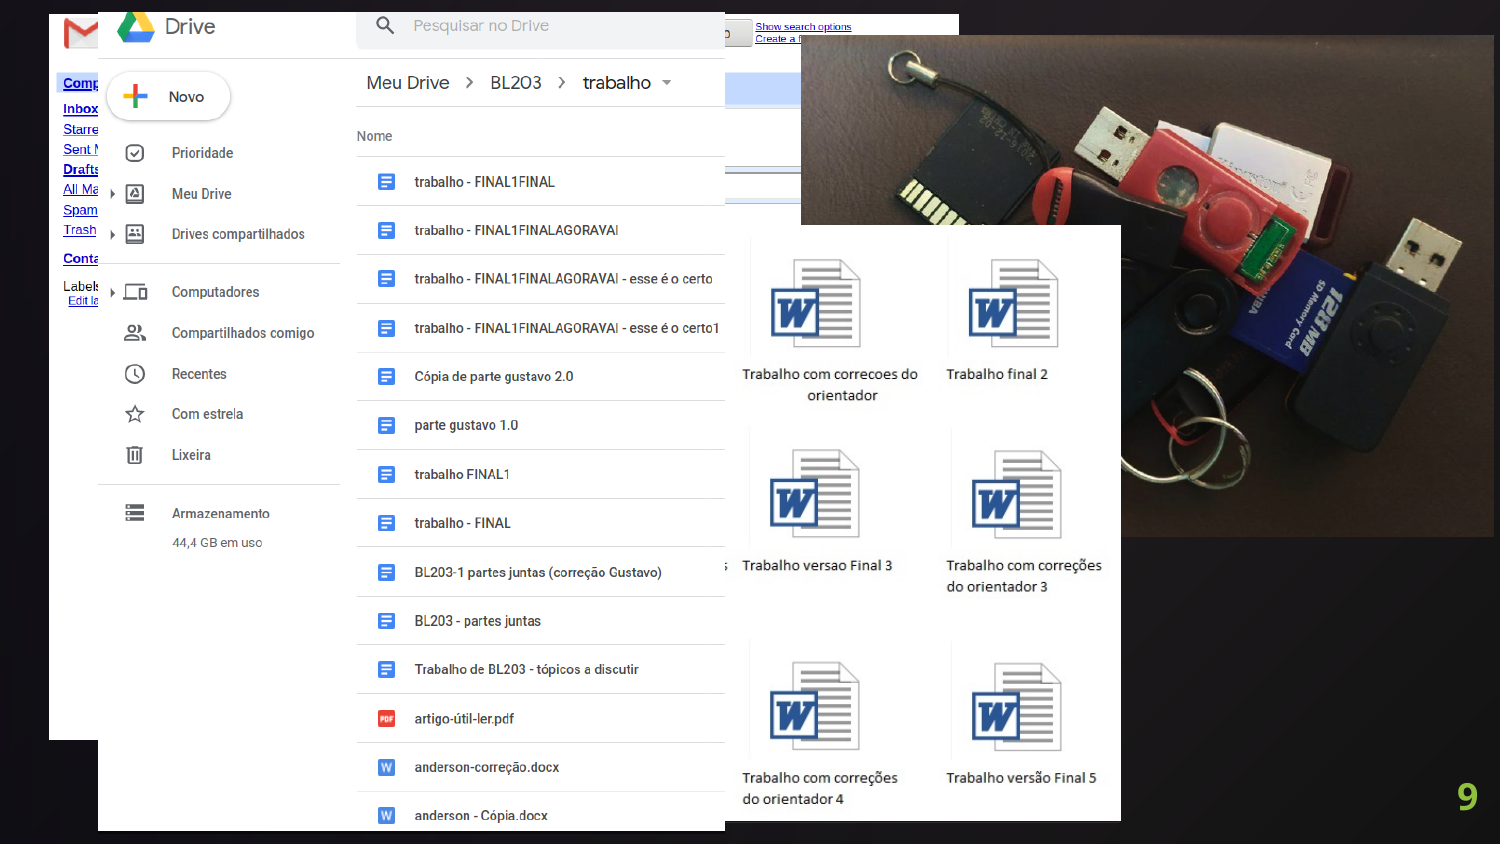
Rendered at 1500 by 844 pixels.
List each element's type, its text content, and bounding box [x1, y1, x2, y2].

slide_number <number> [1407, 752, 1494, 844]
picture [49, 12, 1494, 831]
